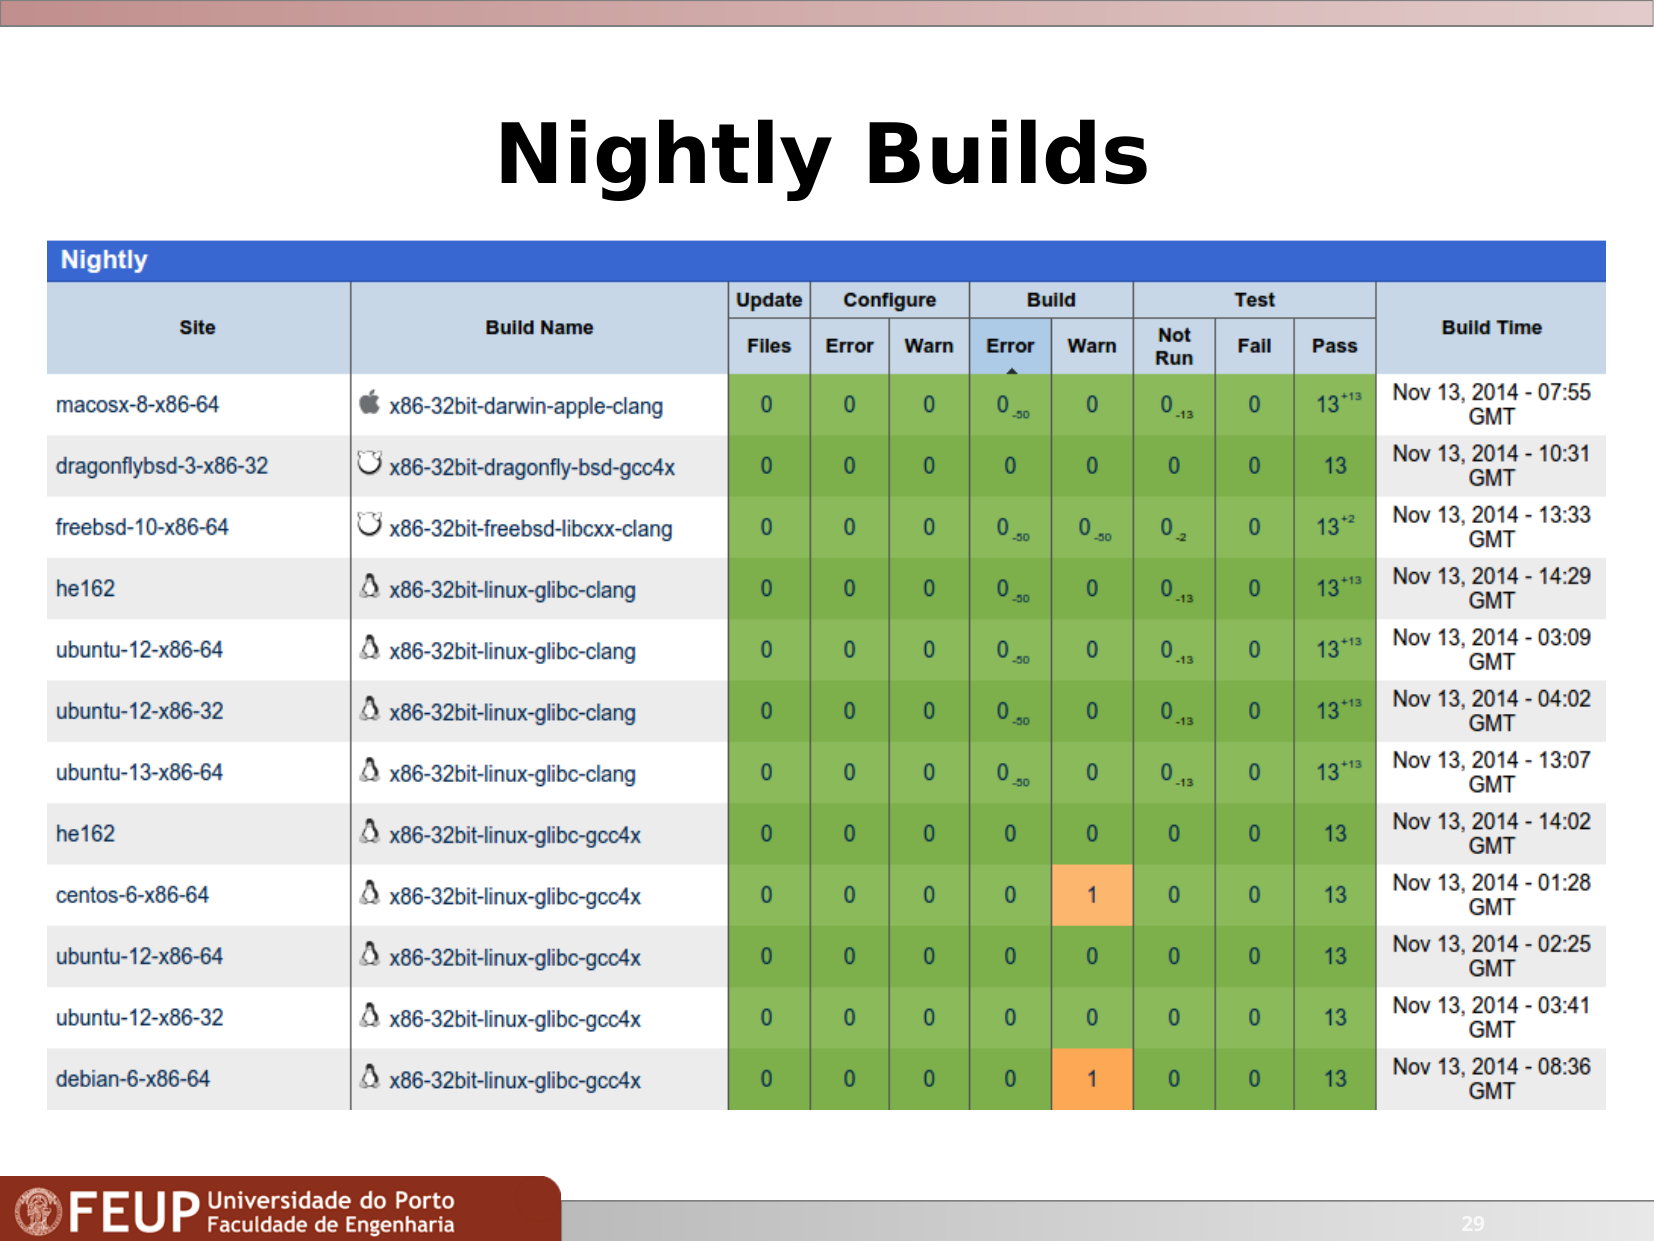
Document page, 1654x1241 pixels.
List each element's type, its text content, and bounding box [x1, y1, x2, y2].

picture [47, 221, 1606, 1110]
picture [0, 1176, 561, 1241]
title Nightly Builds [64, 70, 1582, 221]
